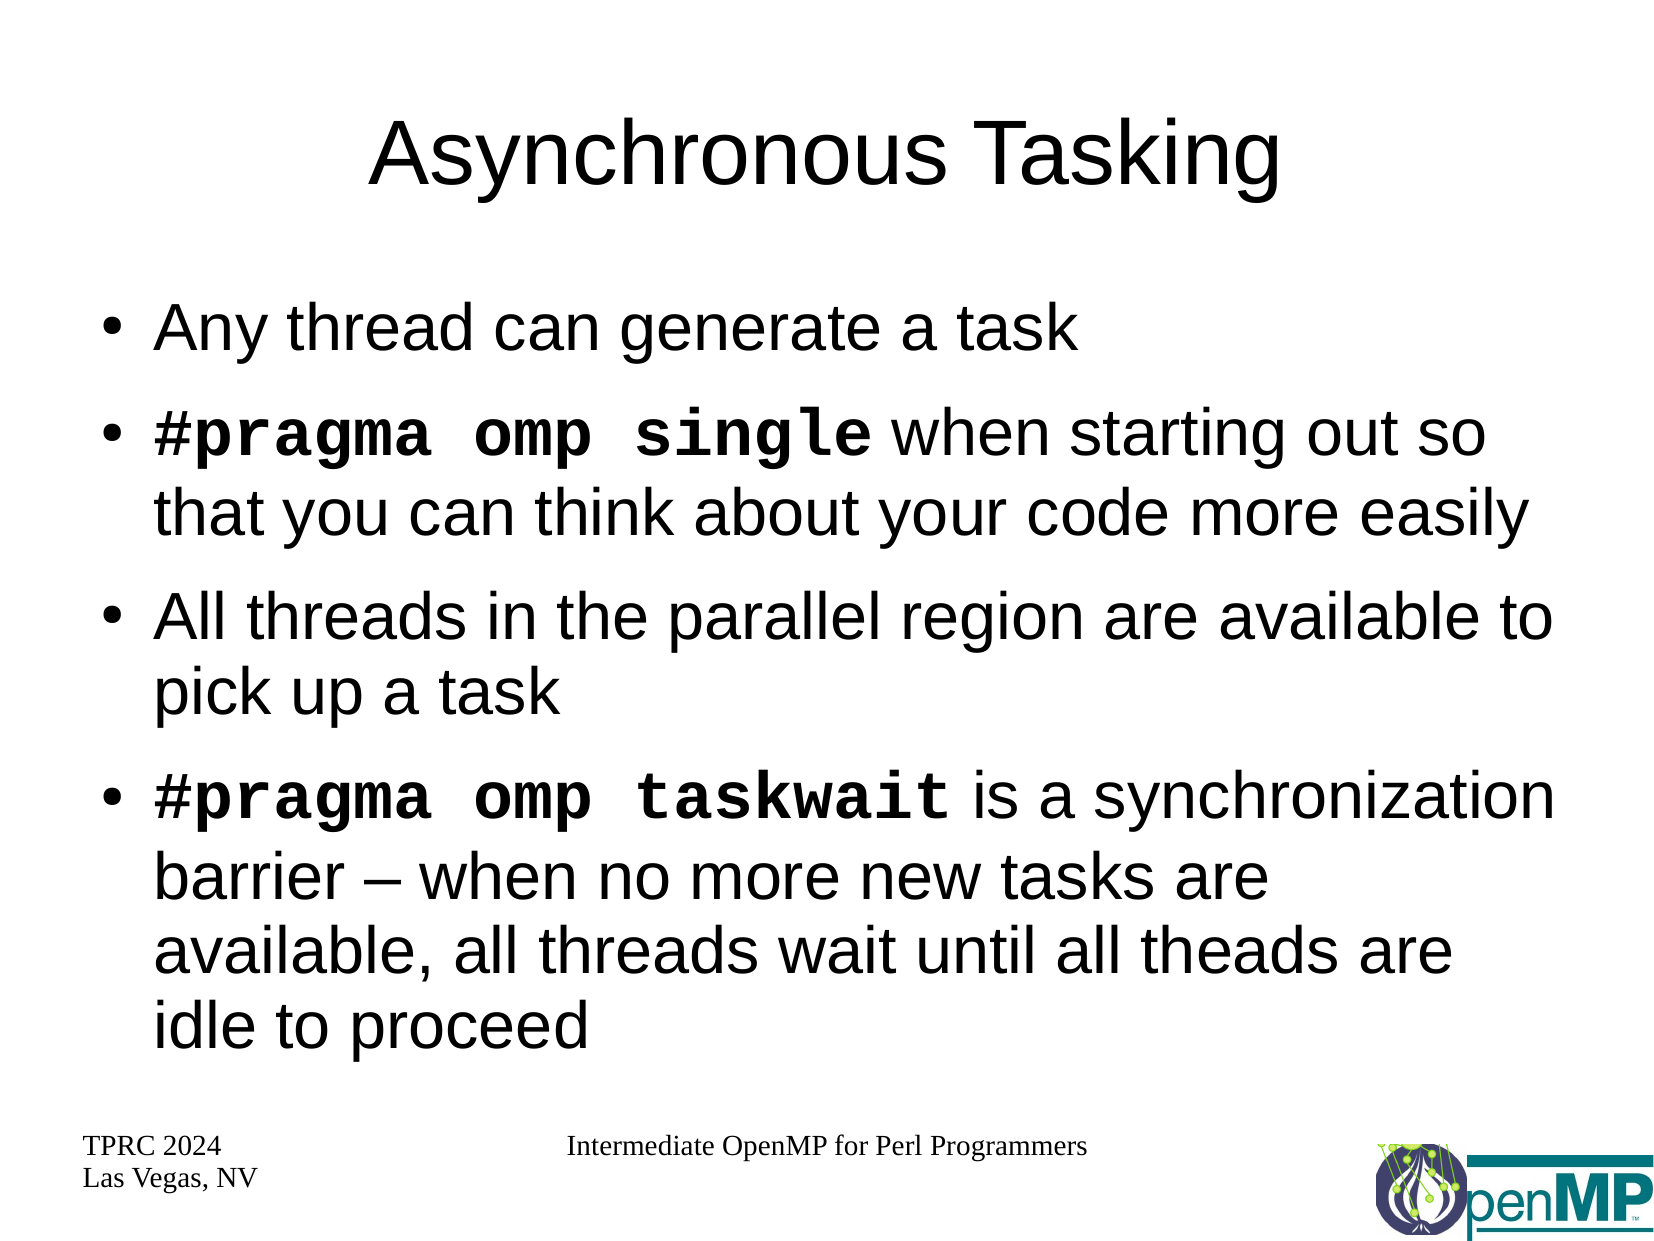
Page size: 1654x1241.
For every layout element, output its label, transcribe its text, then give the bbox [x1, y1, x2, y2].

list Any thread can generate a task #pragma omp single when starting out so that you can think about your code more easily All threads in the parallel region are available to pick up a task #pragma omp taskwait is a synchronization barrier – when no more new tasks are available, all threads wait until all theads are idle to proceed [82, 290, 1571, 1109]
title Asynchronous Tasking [82, 49, 1571, 257]
picture [1376, 1144, 1654, 1241]
